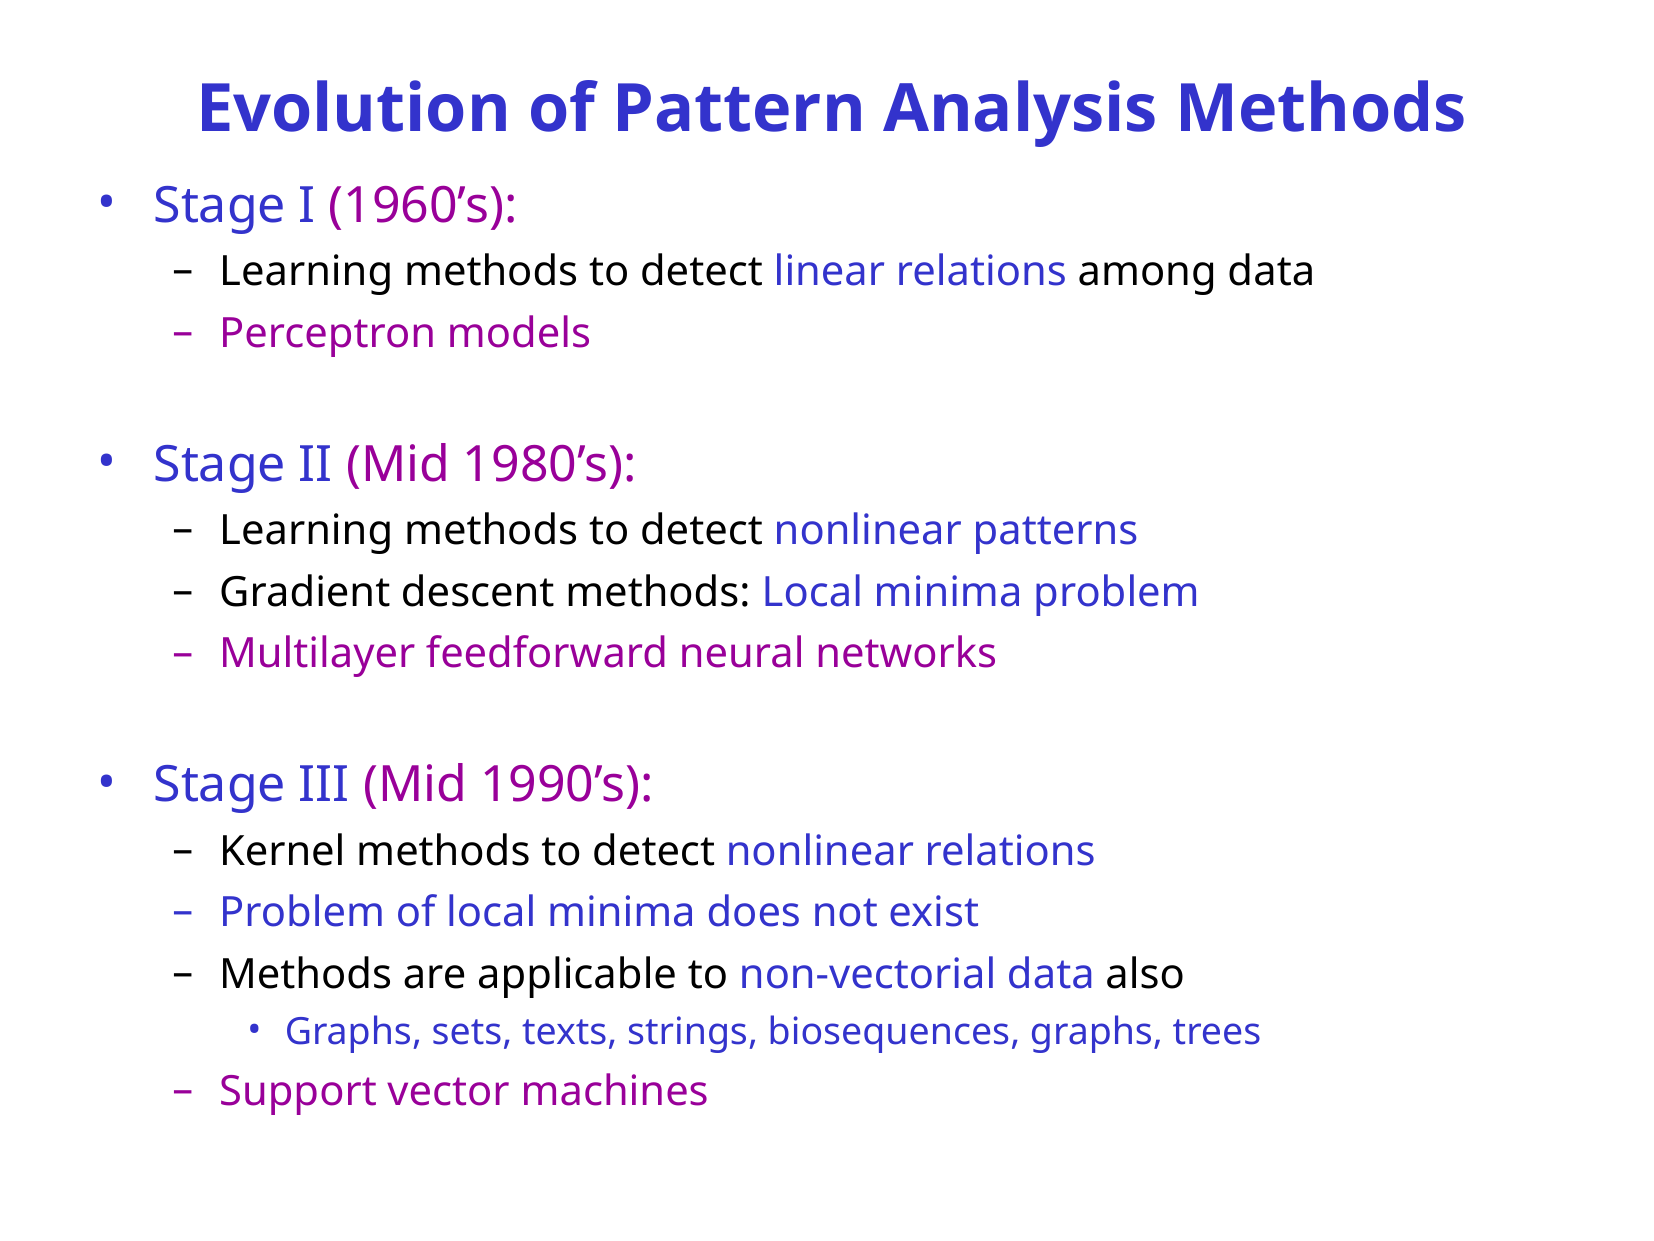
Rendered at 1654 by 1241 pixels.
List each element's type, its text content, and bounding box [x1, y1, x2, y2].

list Stage I (1960’s): Learning methods to detect linear relations among data Perceptron models Stage II (Mid 1980’s): Learning methods to detect nonlinear patterns Gradient descent methods: Local minima problem Multilayer feedforward neural networks Stage III (Mid 1990’s): Kernel methods to detect nonlinear relations Problem of local minima does not exist Methods are applicable to non-vectorial data also Graphs, sets, texts, strings, biosequences, graphs, trees Support vector machines [82, 207, 1544, 1172]
text_box Evolution of Pattern Analysis Methods [27, 82, 1654, 207]
